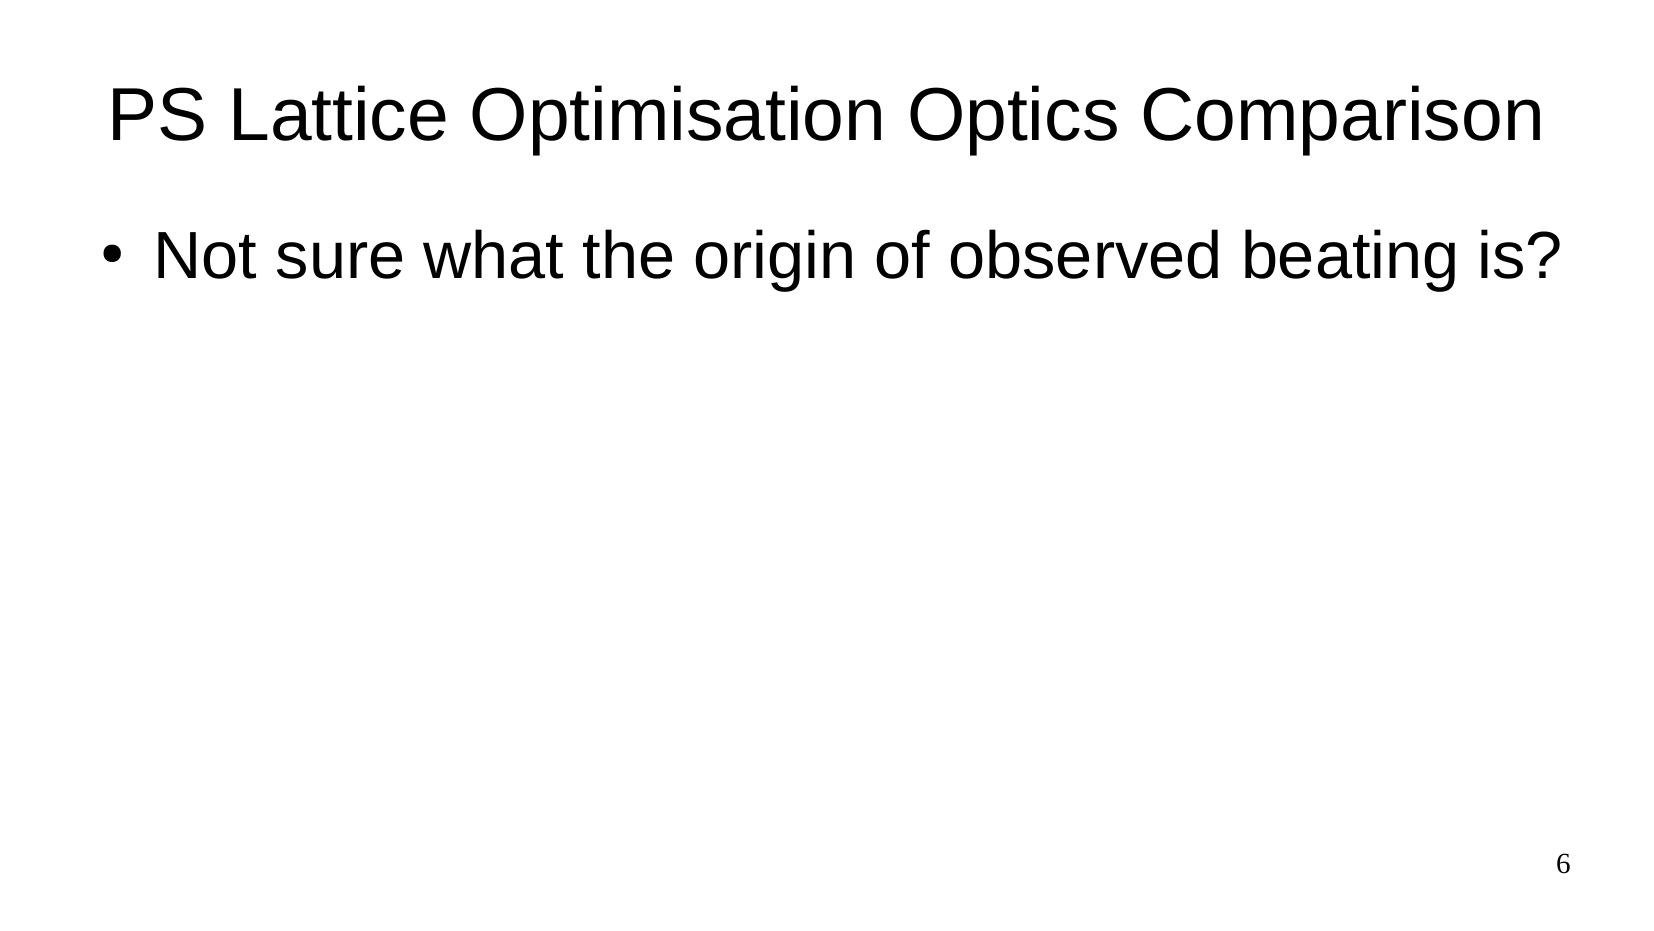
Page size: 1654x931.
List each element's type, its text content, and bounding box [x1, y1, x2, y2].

title PS Lattice Optimisation Optics Comparison [82, 37, 1571, 193]
list Not sure what the origin of observed beating is? [82, 217, 1571, 758]
